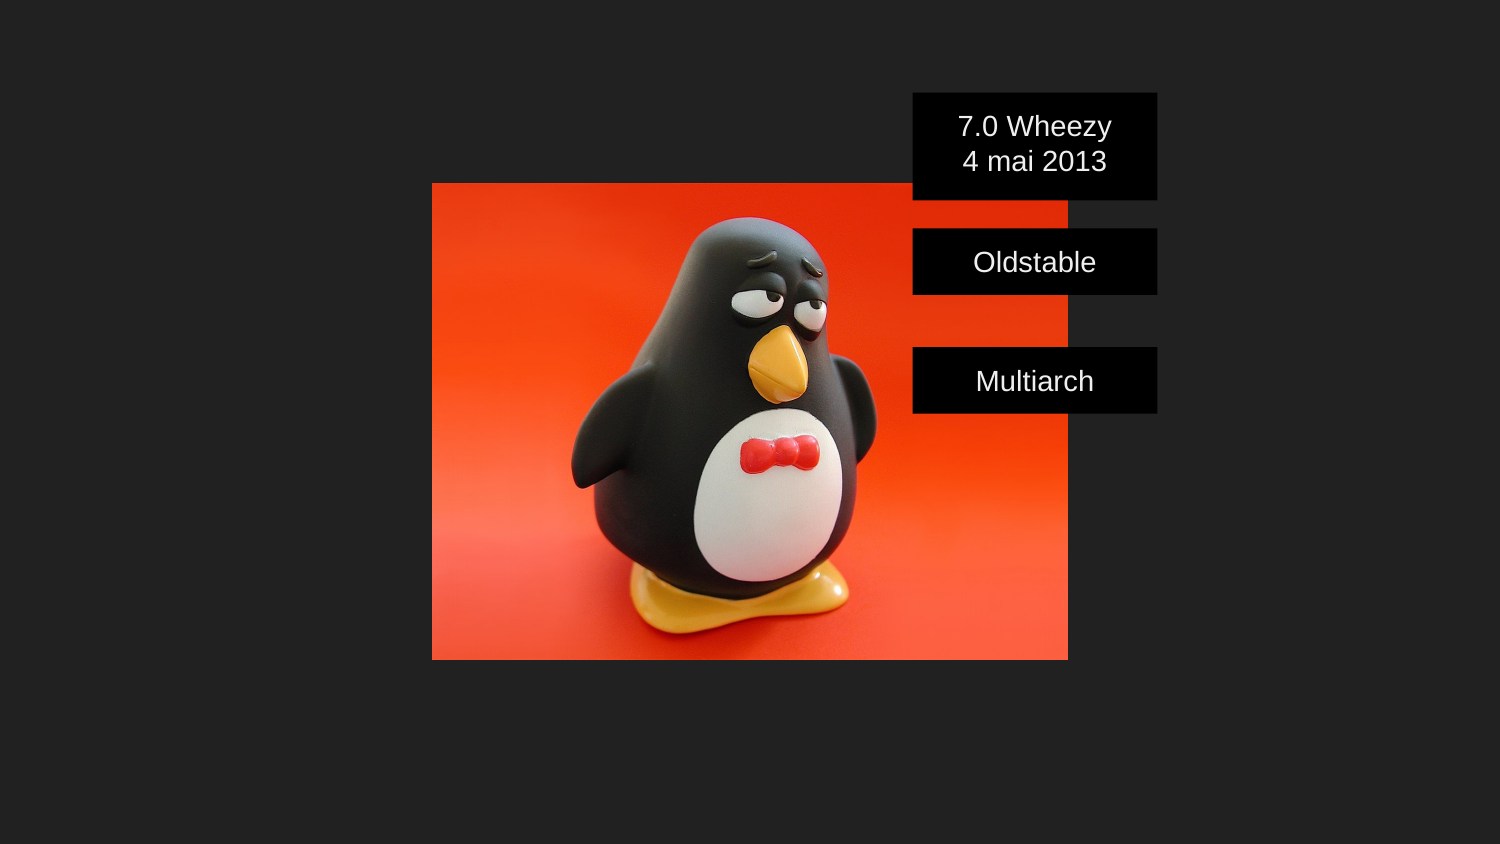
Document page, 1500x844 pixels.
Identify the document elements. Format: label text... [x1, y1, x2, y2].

text_box Multiarch [912, 347, 1158, 414]
picture [432, 183, 1068, 661]
text_box 7.0 Wheezy 4 mai 2013 [912, 92, 1158, 201]
text_box Oldstable [912, 228, 1158, 295]
